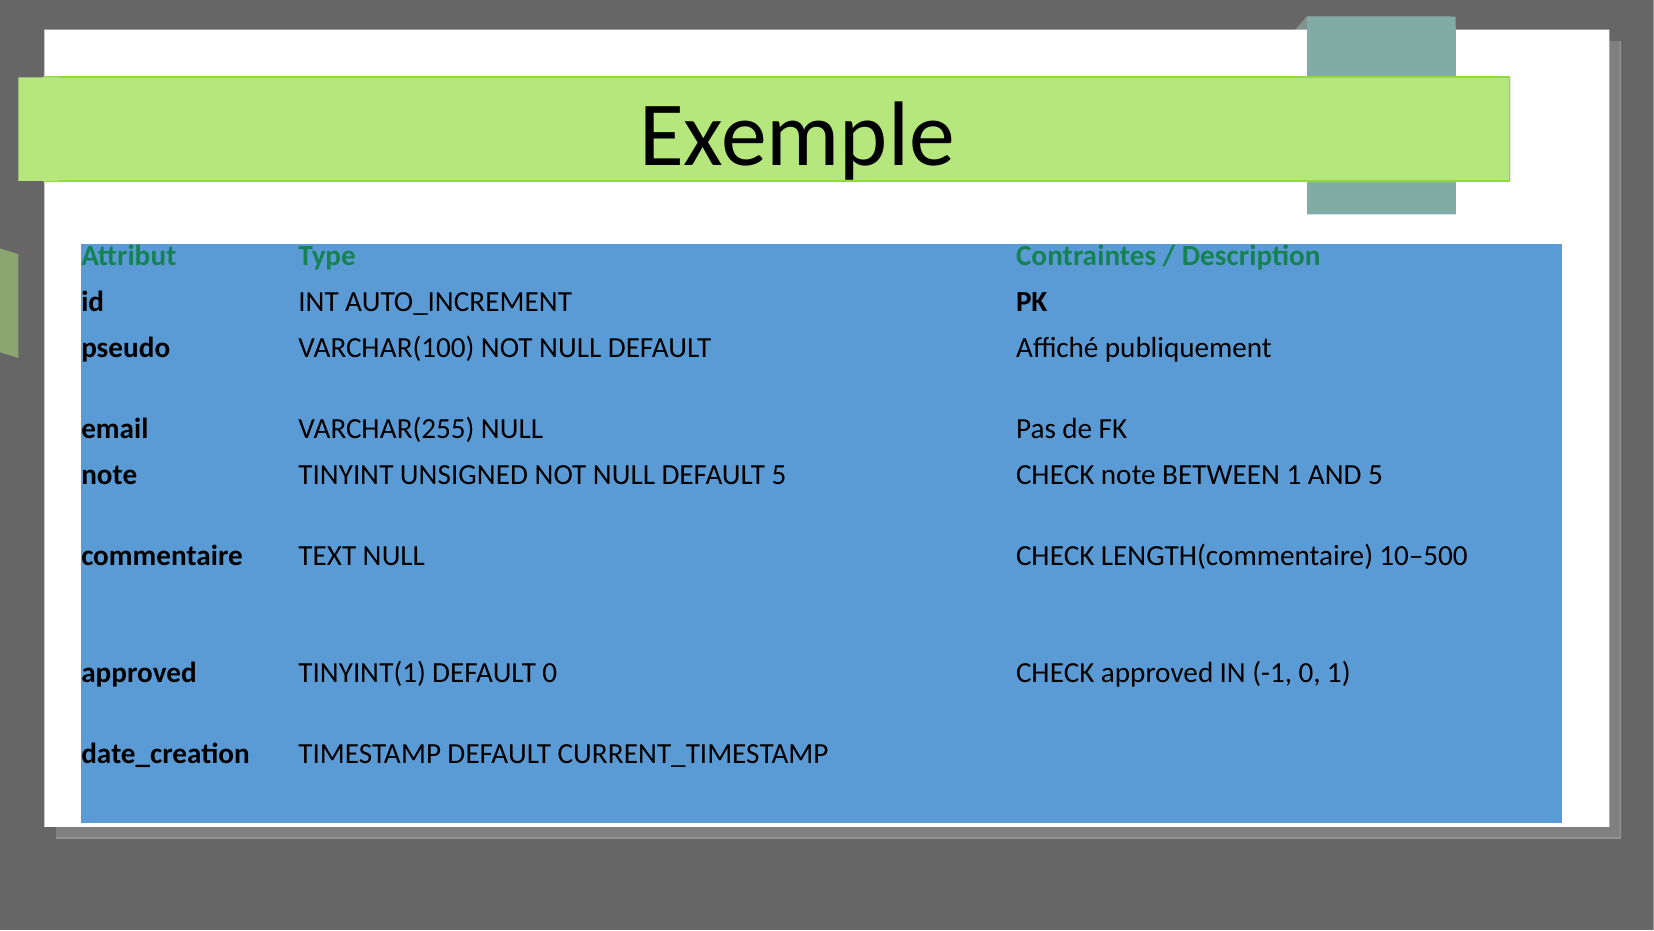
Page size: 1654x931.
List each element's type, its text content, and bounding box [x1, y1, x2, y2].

table_cell VARCHAR(255) NULL [298, 416, 1016, 462]
table_cell id [81, 289, 298, 335]
table_cell note [81, 462, 298, 543]
table_cell TINYINT(1) DEFAULT 0 [298, 660, 1016, 742]
table_cell commentaire [81, 543, 298, 660]
table_cell VARCHAR(100) NOT NULL DEFAULT [298, 335, 1016, 416]
table_cell PK [1016, 289, 1562, 335]
title Exemple [88, 73, 1506, 178]
table_cell INT AUTO_INCREMENT [298, 289, 1016, 335]
table_cell Pas de FK [1016, 416, 1562, 462]
table_cell pseudo [81, 335, 298, 416]
table_cell TEXT NULL [298, 543, 1016, 660]
table_cell [1016, 742, 1562, 823]
table_cell approved [81, 660, 298, 742]
table_header Attribut [81, 244, 298, 289]
table_cell CHECK note BETWEEN 1 AND 5 [1016, 462, 1562, 543]
table_cell CHECK LENGTH(commentaire) 10–500 [1016, 543, 1562, 660]
table_cell email [81, 416, 298, 462]
table_cell Affiché publiquement [1016, 335, 1562, 416]
table_cell TINYINT UNSIGNED NOT NULL DEFAULT 5 [298, 462, 1016, 543]
table_header Contraintes / Description [1016, 244, 1562, 289]
table_header Type [298, 244, 1016, 289]
table_cell TIMESTAMP DEFAULT CURRENT_TIMESTAMP [298, 742, 1016, 823]
table_cell date_creation [81, 742, 298, 823]
table_cell CHECK approved IN (-1, 0, 1) [1016, 660, 1562, 742]
